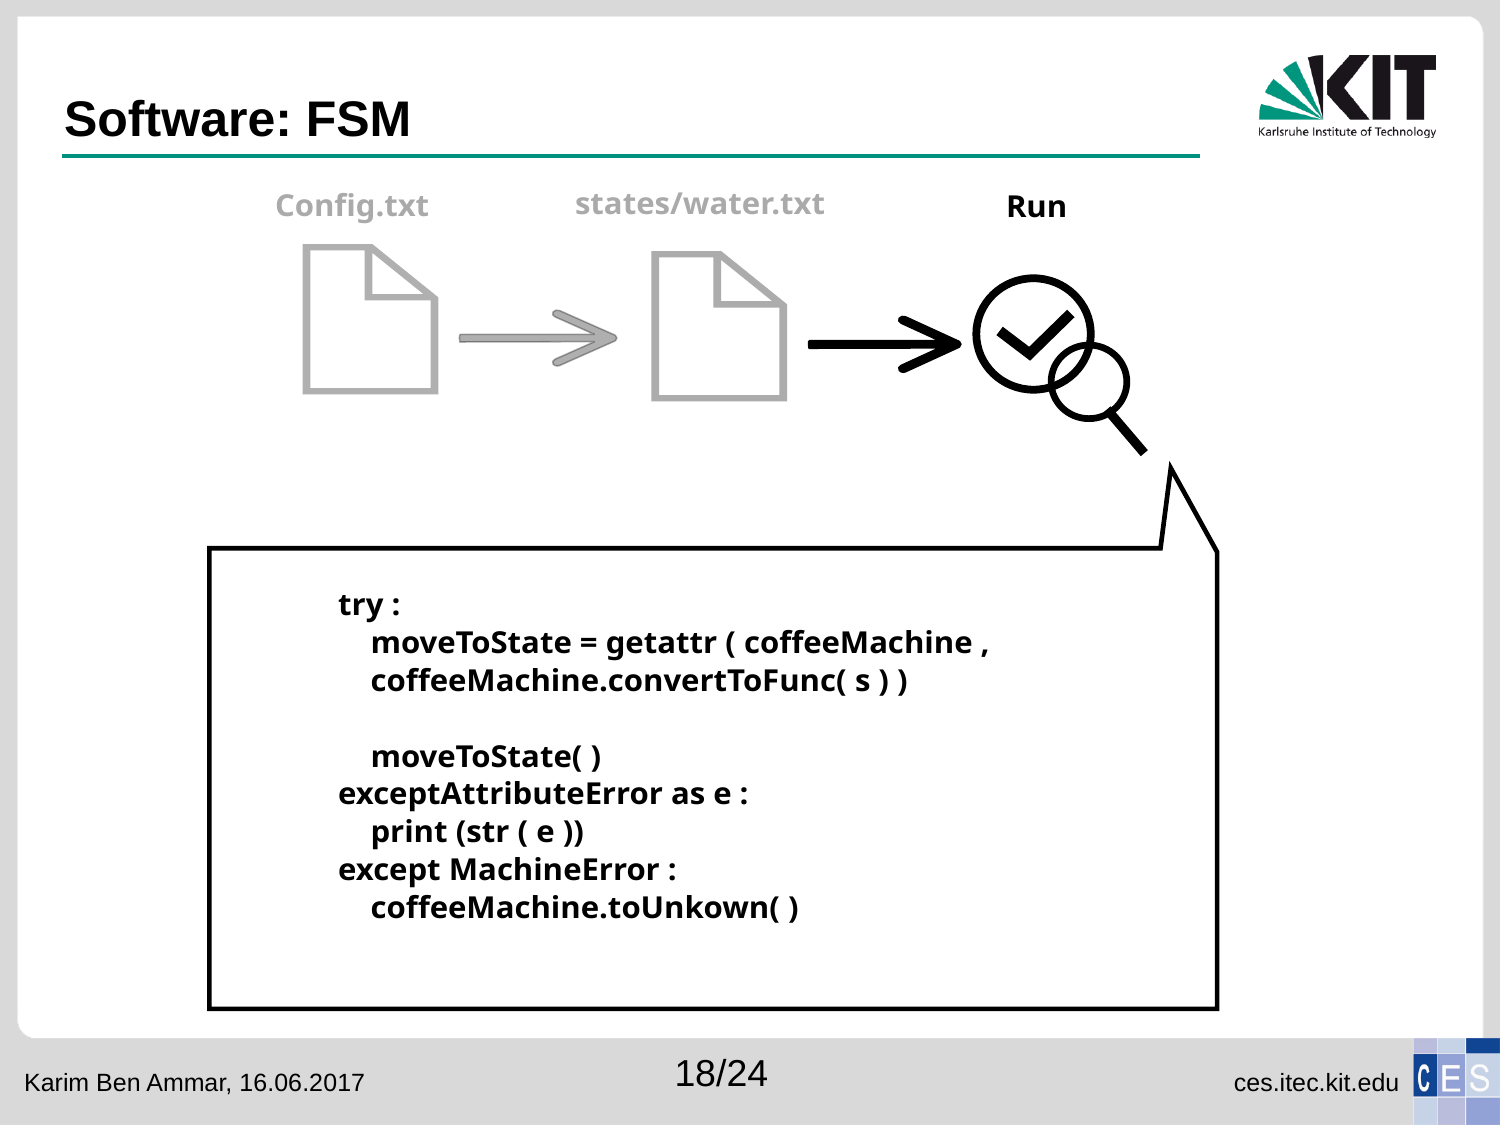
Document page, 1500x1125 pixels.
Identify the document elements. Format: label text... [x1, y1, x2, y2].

picture [0, 0, 1500, 1125]
text_box 18/24 [659, 1045, 783, 1117]
title Software: FSM [64, 54, 1198, 147]
